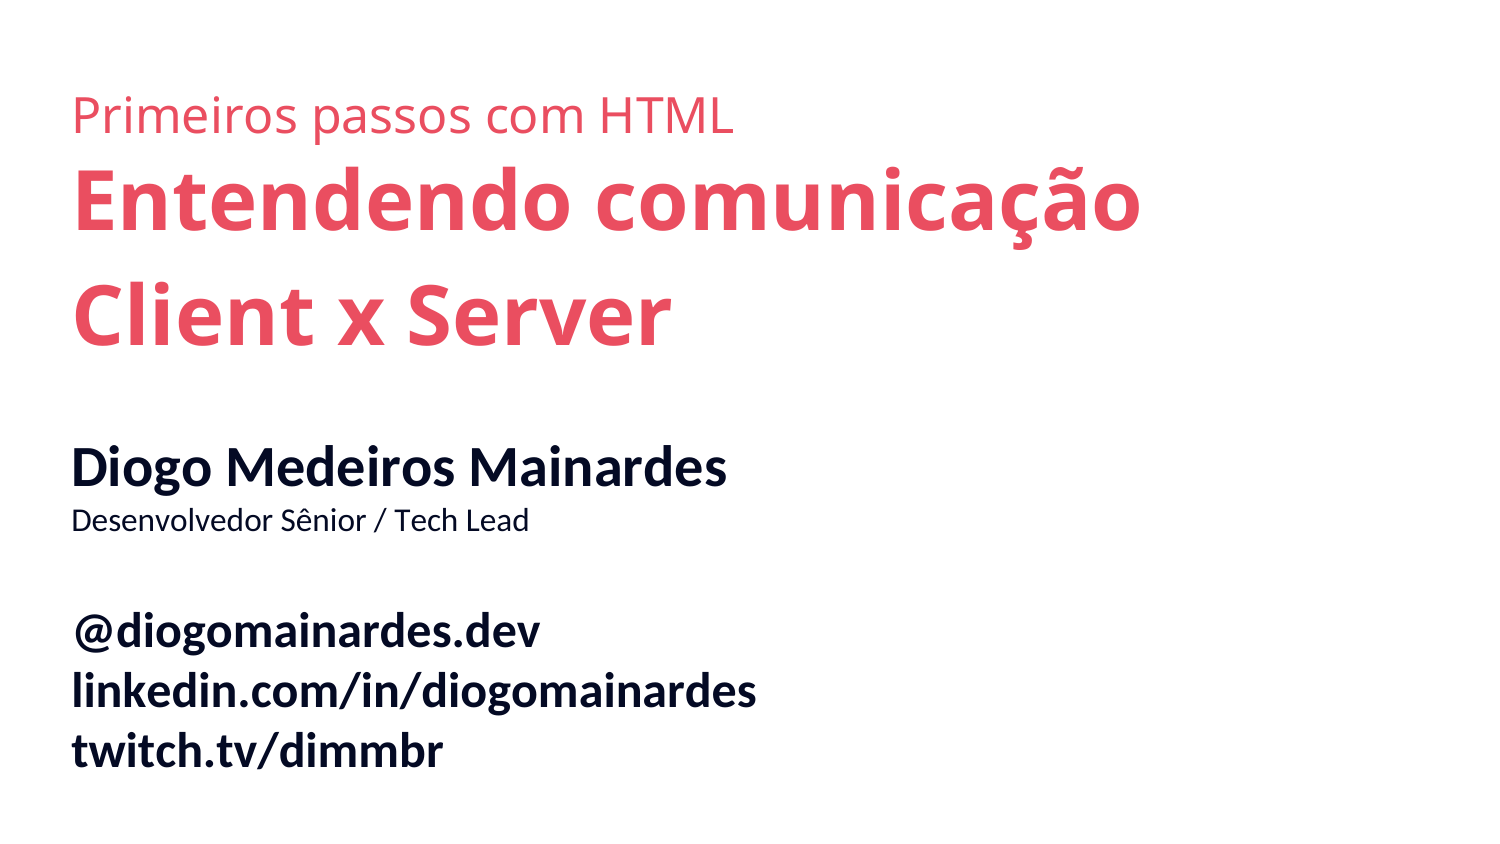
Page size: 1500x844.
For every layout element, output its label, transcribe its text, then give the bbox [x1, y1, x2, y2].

text_box Entendendo comunicação Client x Server [56, 117, 1404, 435]
text_box Diogo Medeiros Mainardes Desenvolvedor Sênior / Tech Lead @diogomainardes.dev linkedin.com/in/diogomainardes twitch.tv/dimmbr [56, 435, 1166, 791]
text_box Primeiros passos com HTML [56, 59, 1368, 139]
